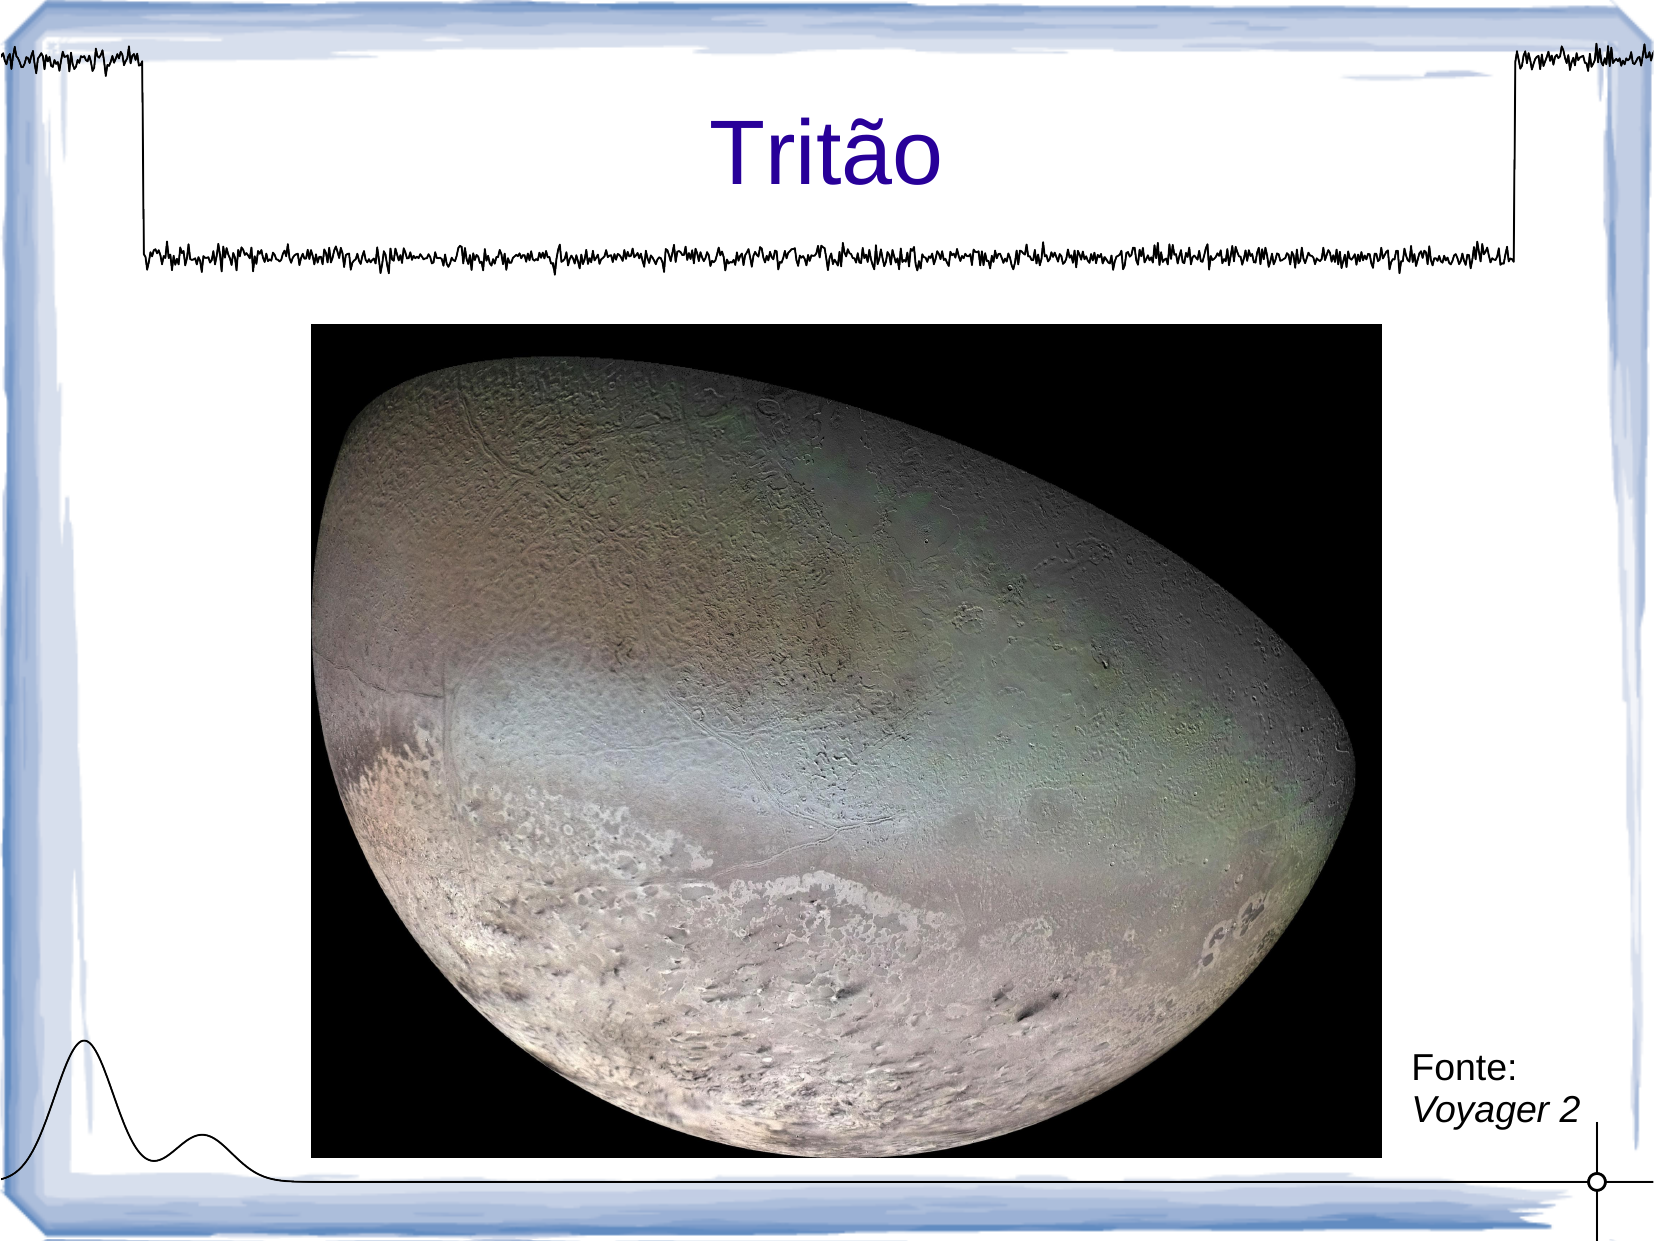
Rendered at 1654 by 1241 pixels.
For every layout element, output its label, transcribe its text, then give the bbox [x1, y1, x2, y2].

text_box Fonte: Voyager 2 [1396, 1039, 1596, 1139]
picture [0, 0, 1654, 1241]
